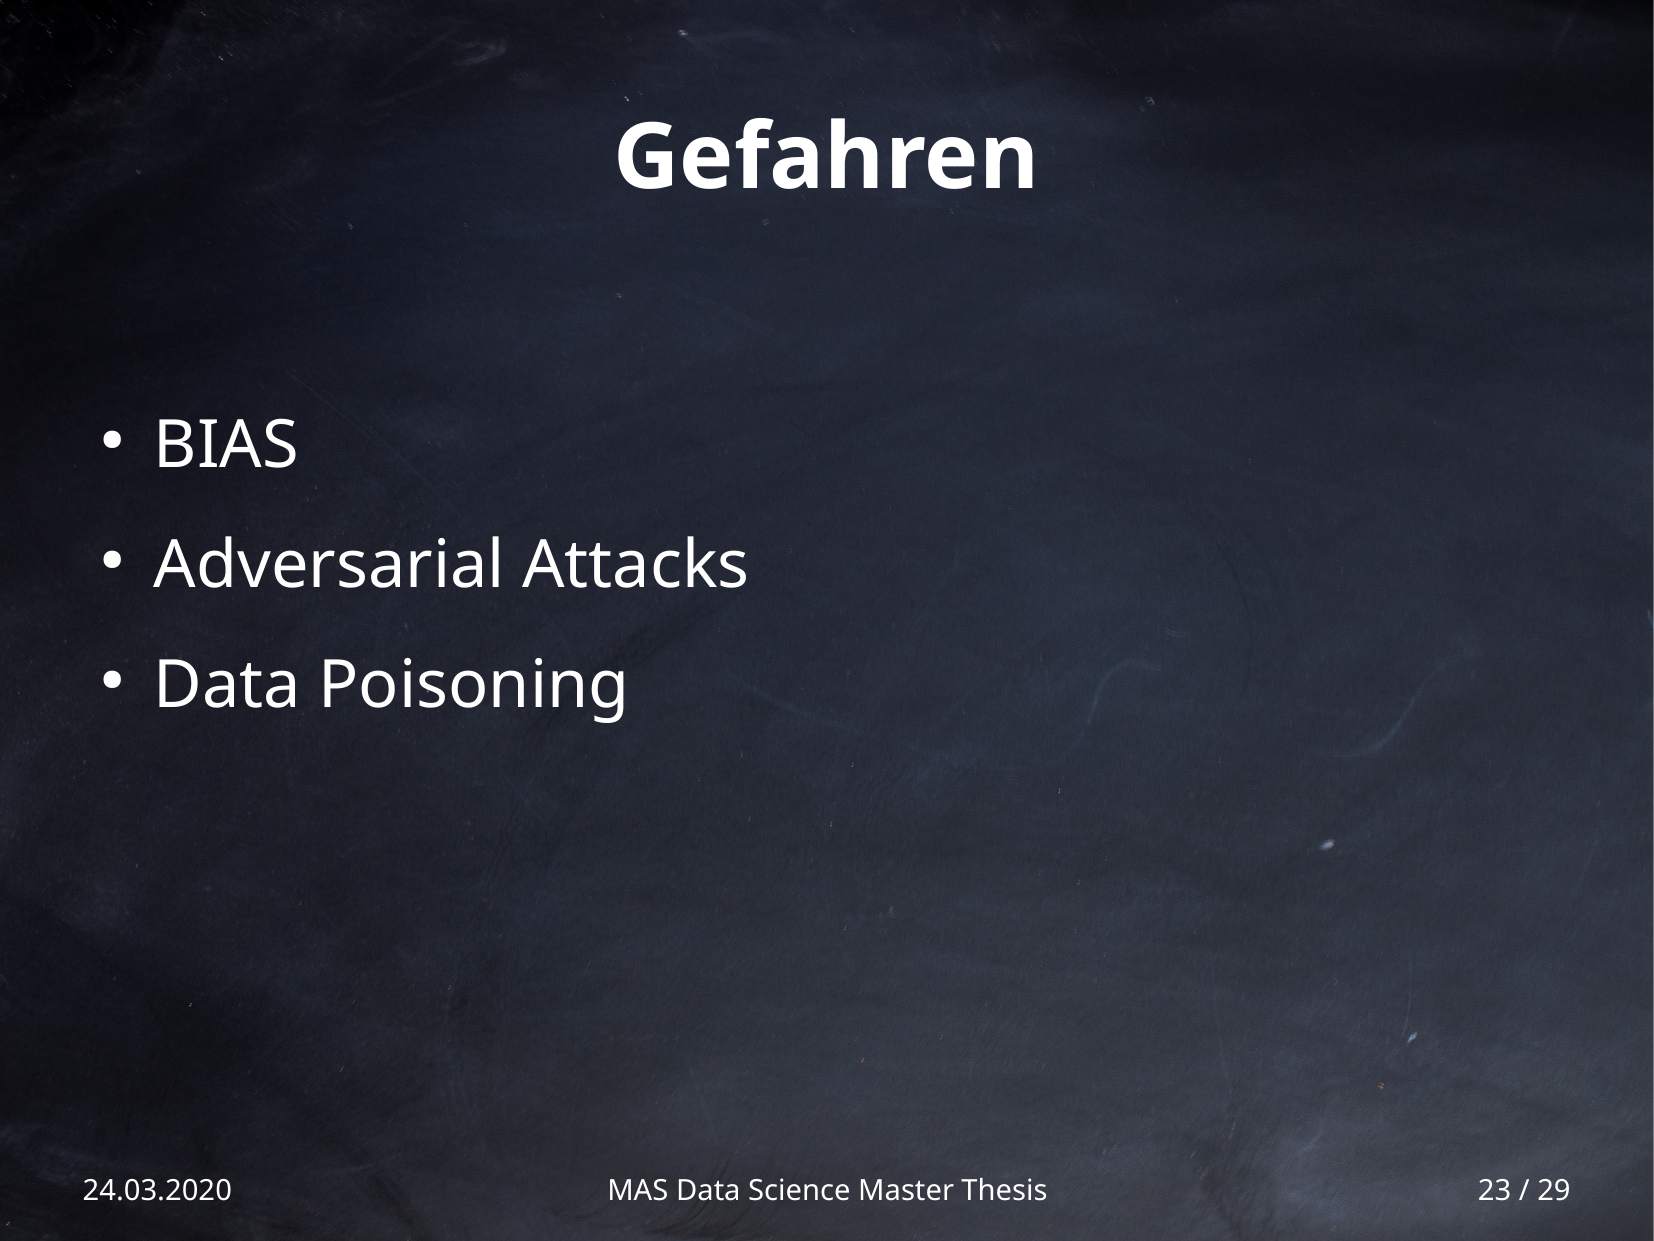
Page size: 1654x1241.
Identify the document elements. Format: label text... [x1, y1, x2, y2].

list BIAS Adversarial Attacks Data Poisoning [82, 395, 1571, 1040]
picture [0, 0, 1654, 1241]
title Gefahren [82, 49, 1571, 257]
